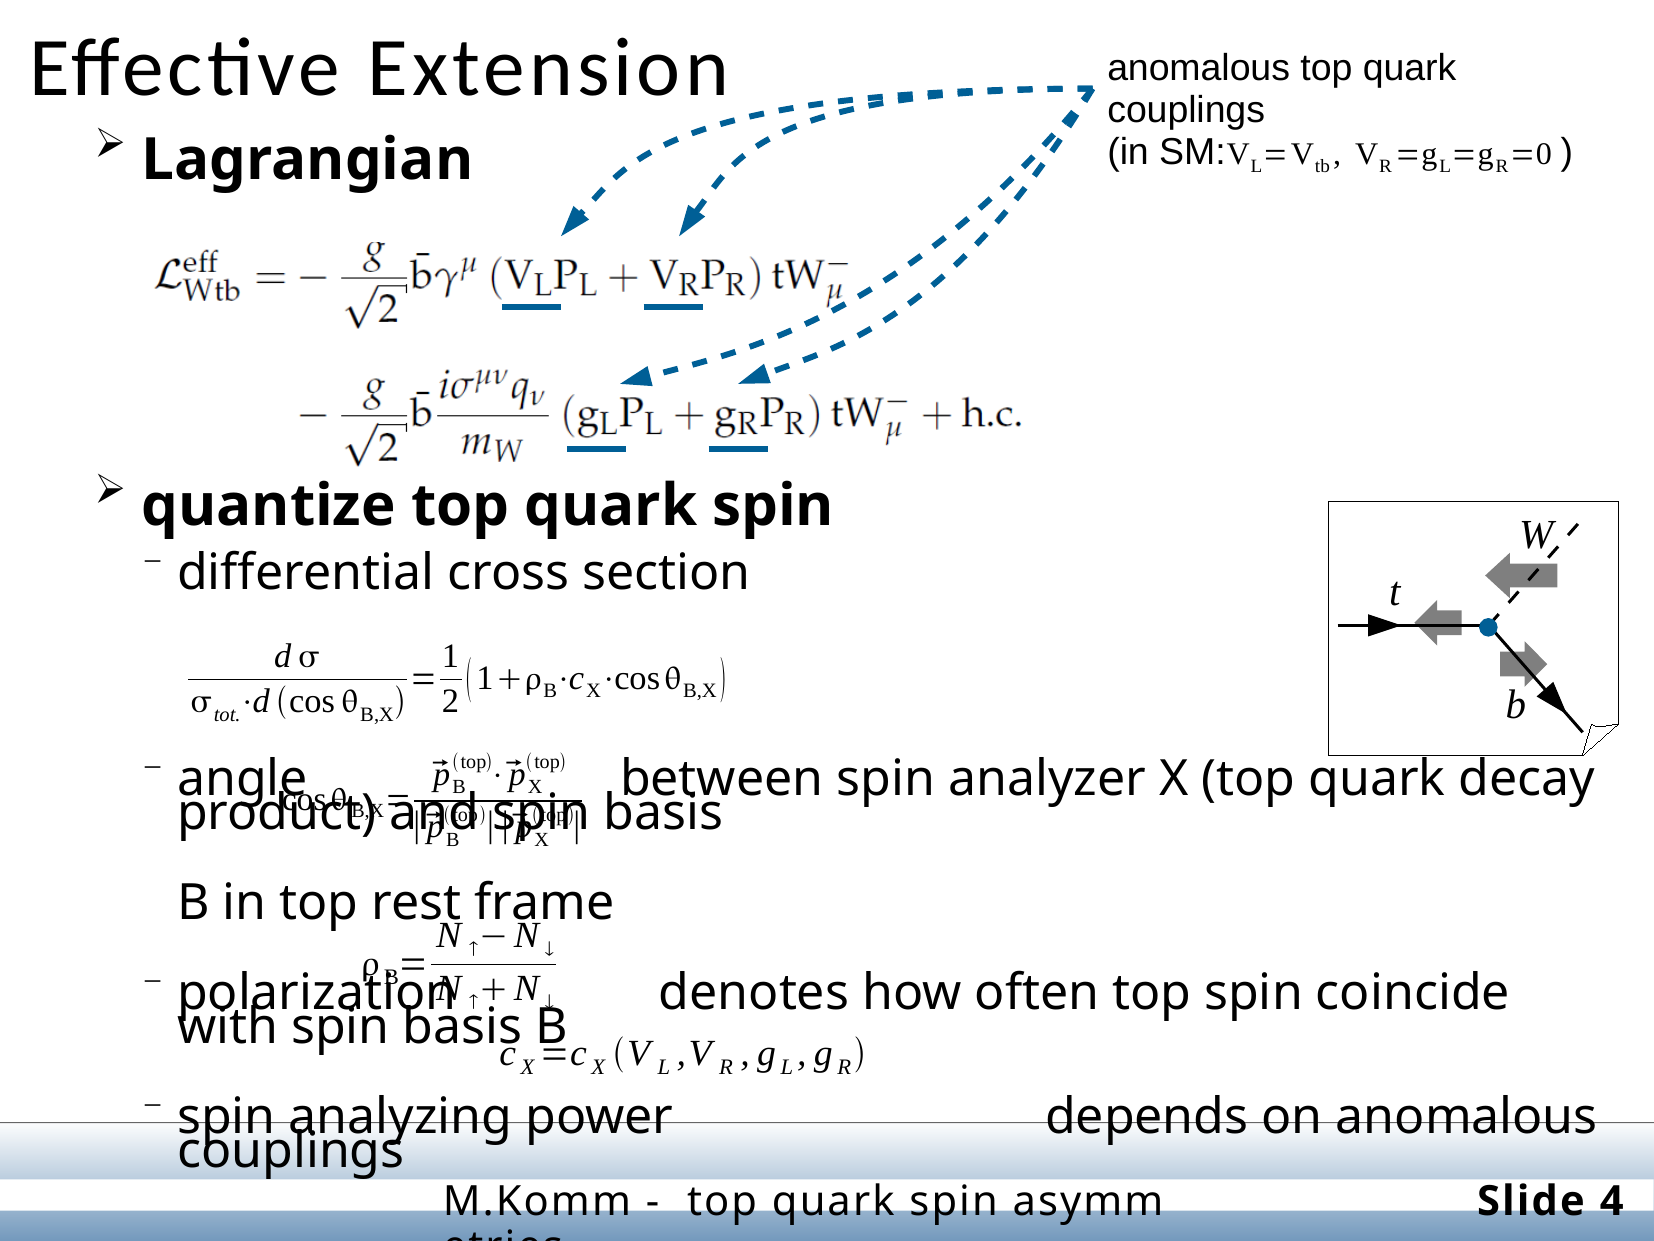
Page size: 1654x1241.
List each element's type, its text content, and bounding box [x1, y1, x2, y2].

chart [1508, 512, 1563, 558]
chart [273, 750, 593, 851]
chart [1216, 137, 1561, 178]
text_box [1480, 619, 1497, 636]
chart [177, 637, 737, 726]
text_box [1500, 641, 1548, 687]
chart [1495, 682, 1537, 729]
text_box [1414, 599, 1462, 646]
text_box [1485, 552, 1558, 599]
chart [350, 915, 567, 1016]
picture [147, 242, 1030, 473]
title Effective Extension [29, 24, 1625, 126]
chart [489, 1033, 875, 1081]
list Lagrangian quantize top quark spin differential cross section angle between spin analyzer X (top quark decay product) and spin basis B in top rest frame polarization denotes how often top spin coincide with spin basis B spin analyzing power depends on anomalous couplings [82, 147, 1625, 1241]
text_box anomalous top quark couplings (in SM: ) [1092, 39, 1595, 181]
chart [1378, 569, 1410, 616]
